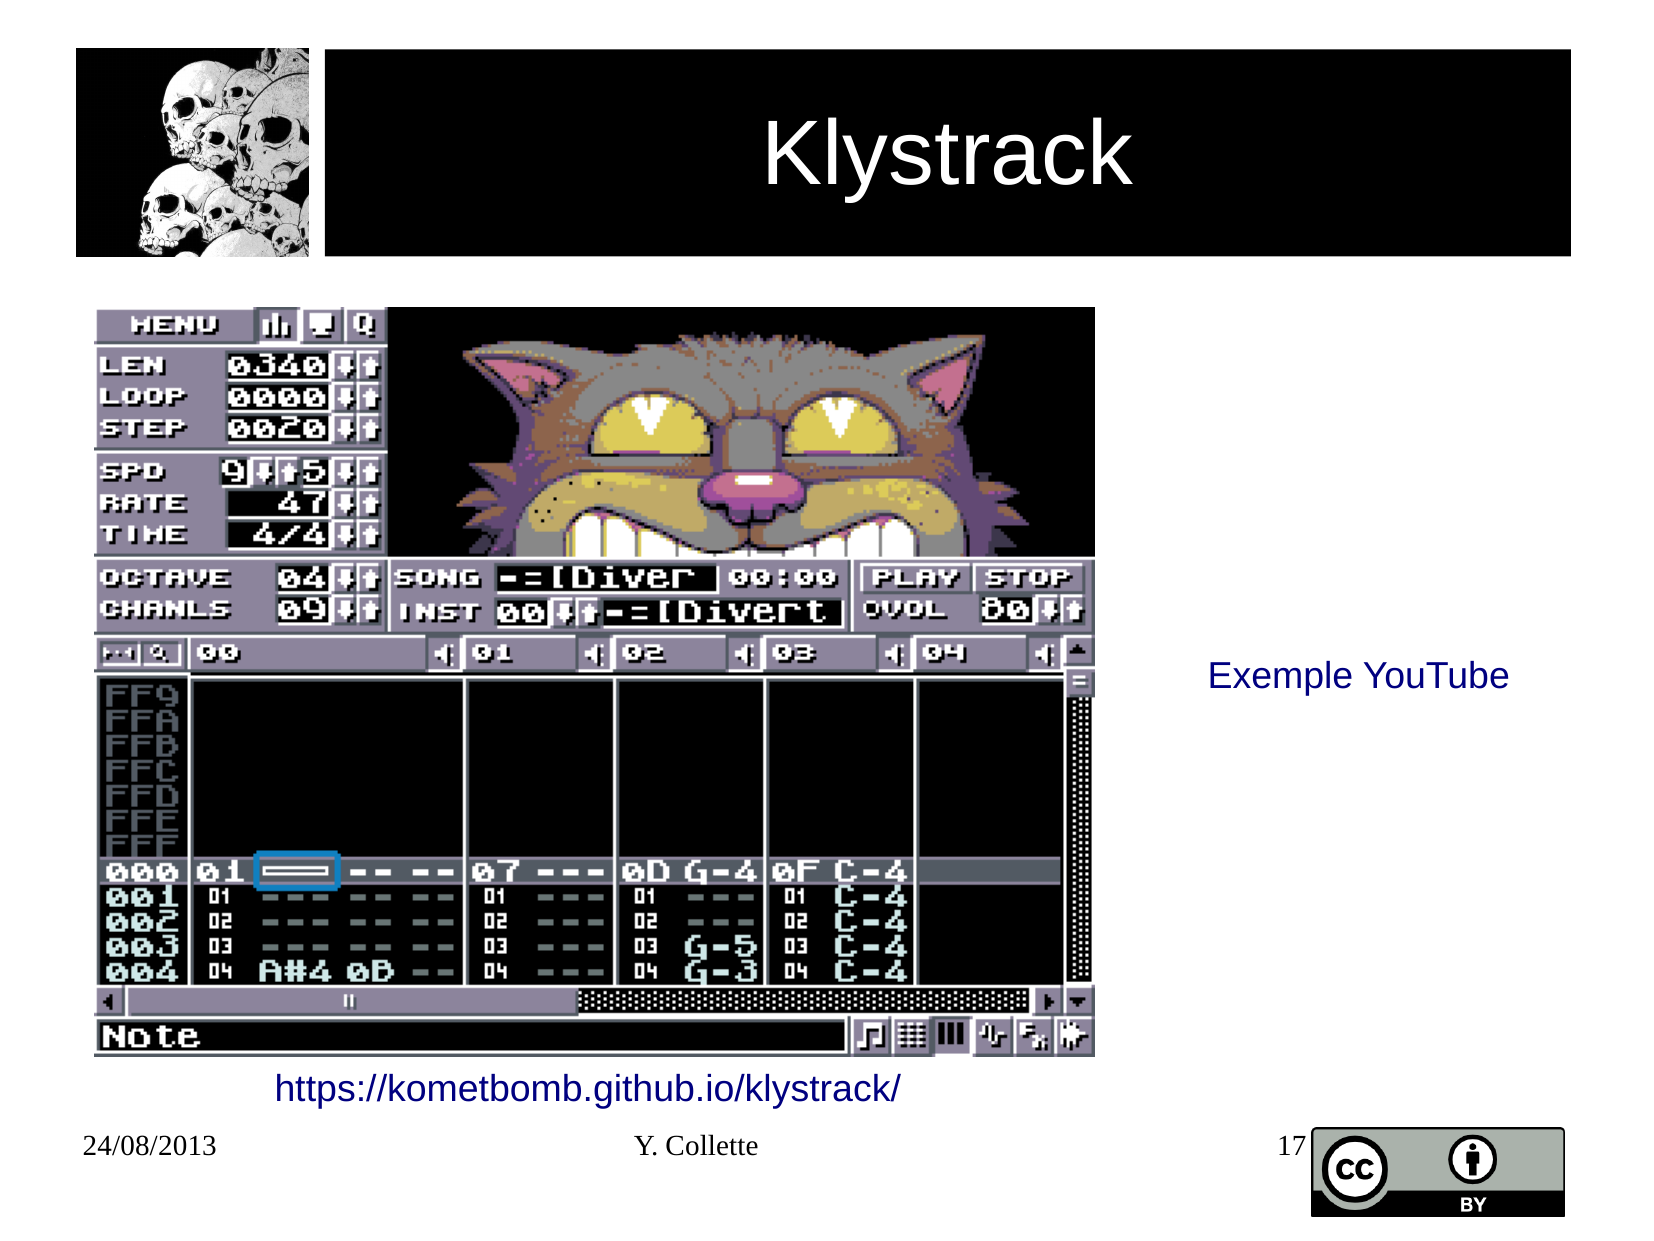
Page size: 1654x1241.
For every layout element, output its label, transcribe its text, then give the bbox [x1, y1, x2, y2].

text_box Exemple YouTube [1192, 646, 1536, 704]
title Klystrack [324, 49, 1571, 257]
picture [94, 307, 1095, 1058]
picture [1311, 1127, 1565, 1217]
text_box https://kometbomb.github.io/klystrack/ [259, 1060, 917, 1117]
picture [76, 48, 309, 257]
